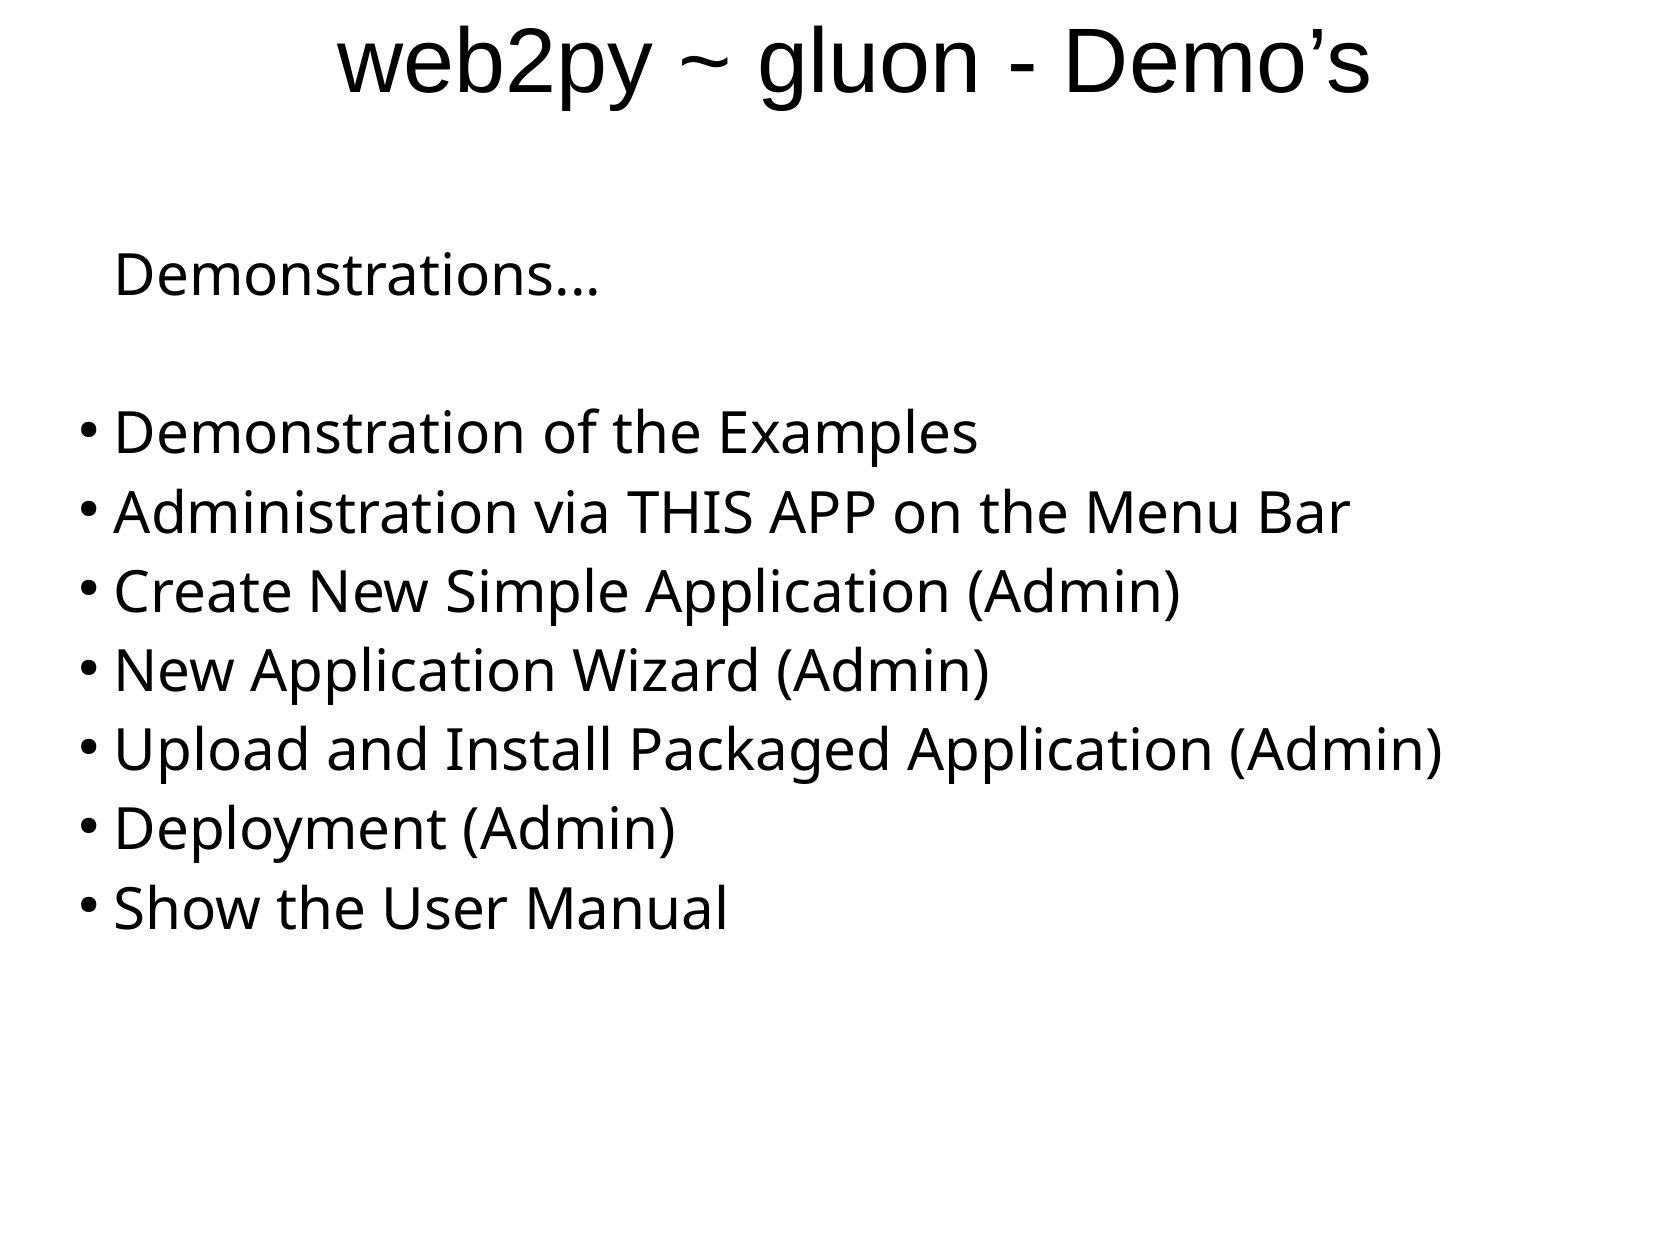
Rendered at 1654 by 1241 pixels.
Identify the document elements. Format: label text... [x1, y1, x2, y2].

title web2py ~ gluon - Demo’s [111, 9, 1600, 113]
text_box Demonstrations... Demonstration of the Examples Administration via THIS APP on the Menu Bar Create New Simple Application (Admin) New Application Wizard (Admin) Upload and Install Packaged Application (Admin) Deployment (Admin) Show the User Manual [63, 193, 1608, 986]
